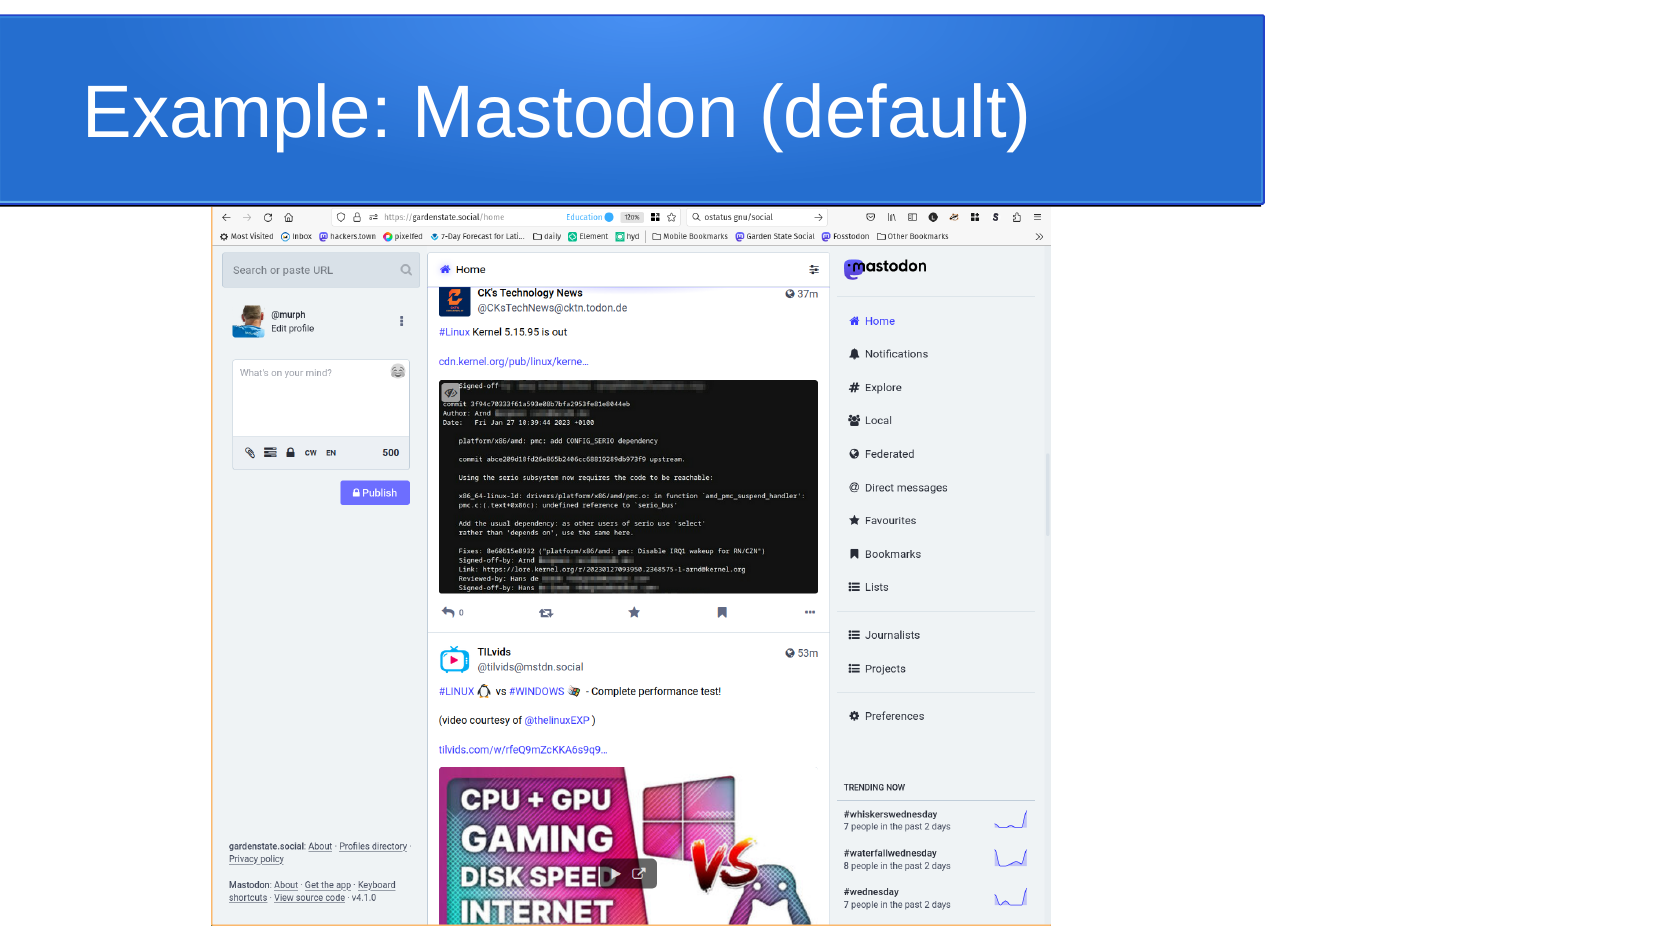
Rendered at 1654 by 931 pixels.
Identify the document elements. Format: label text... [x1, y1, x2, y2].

title Example: Mastodon (default) [82, 35, 1235, 189]
picture [211, 207, 1051, 926]
